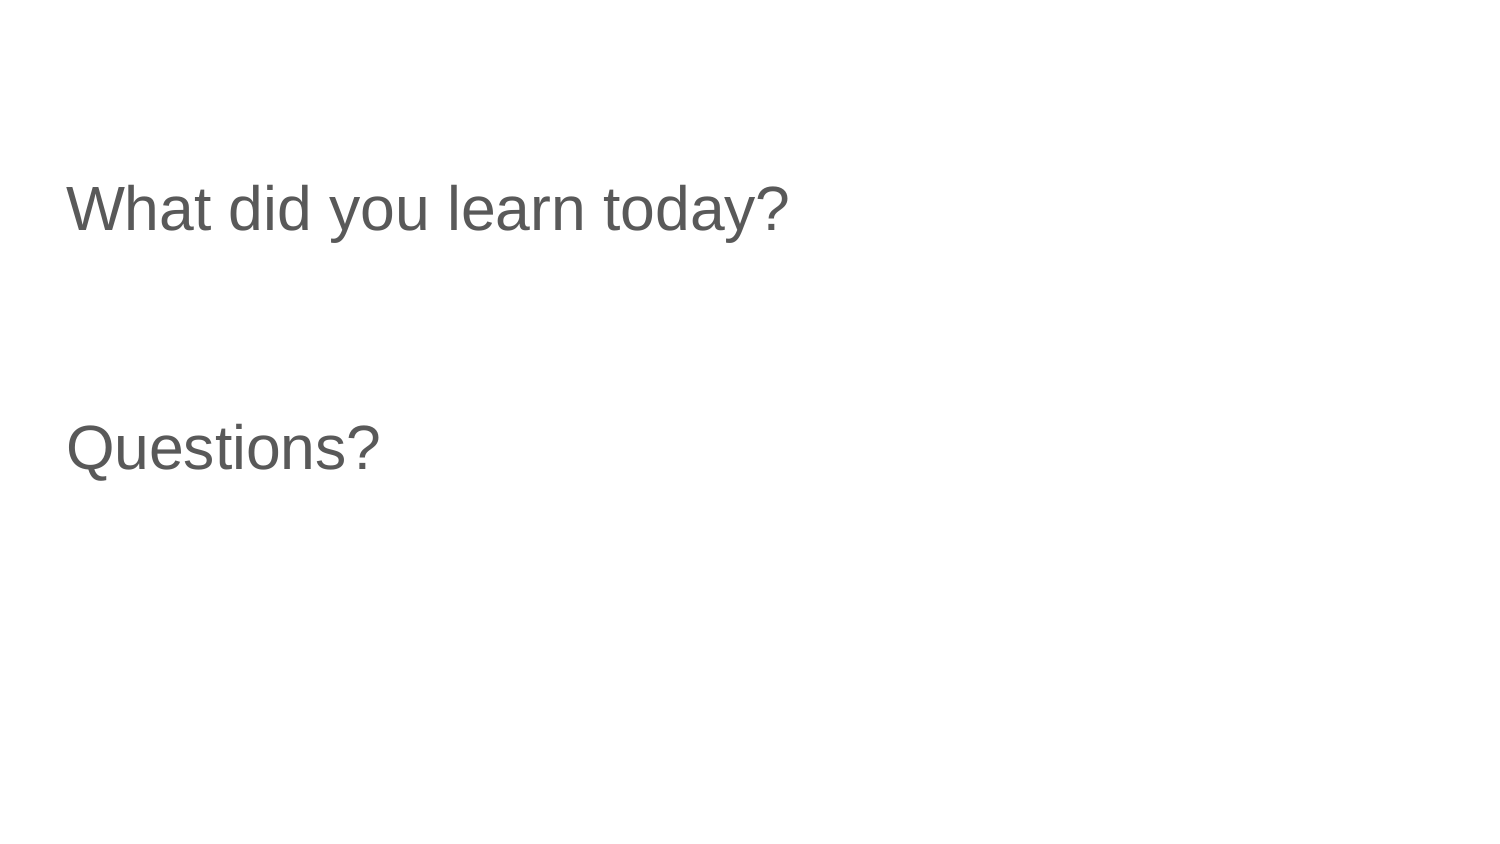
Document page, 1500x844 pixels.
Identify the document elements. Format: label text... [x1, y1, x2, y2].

list What did you learn today? Questions? [51, 33, 1449, 750]
